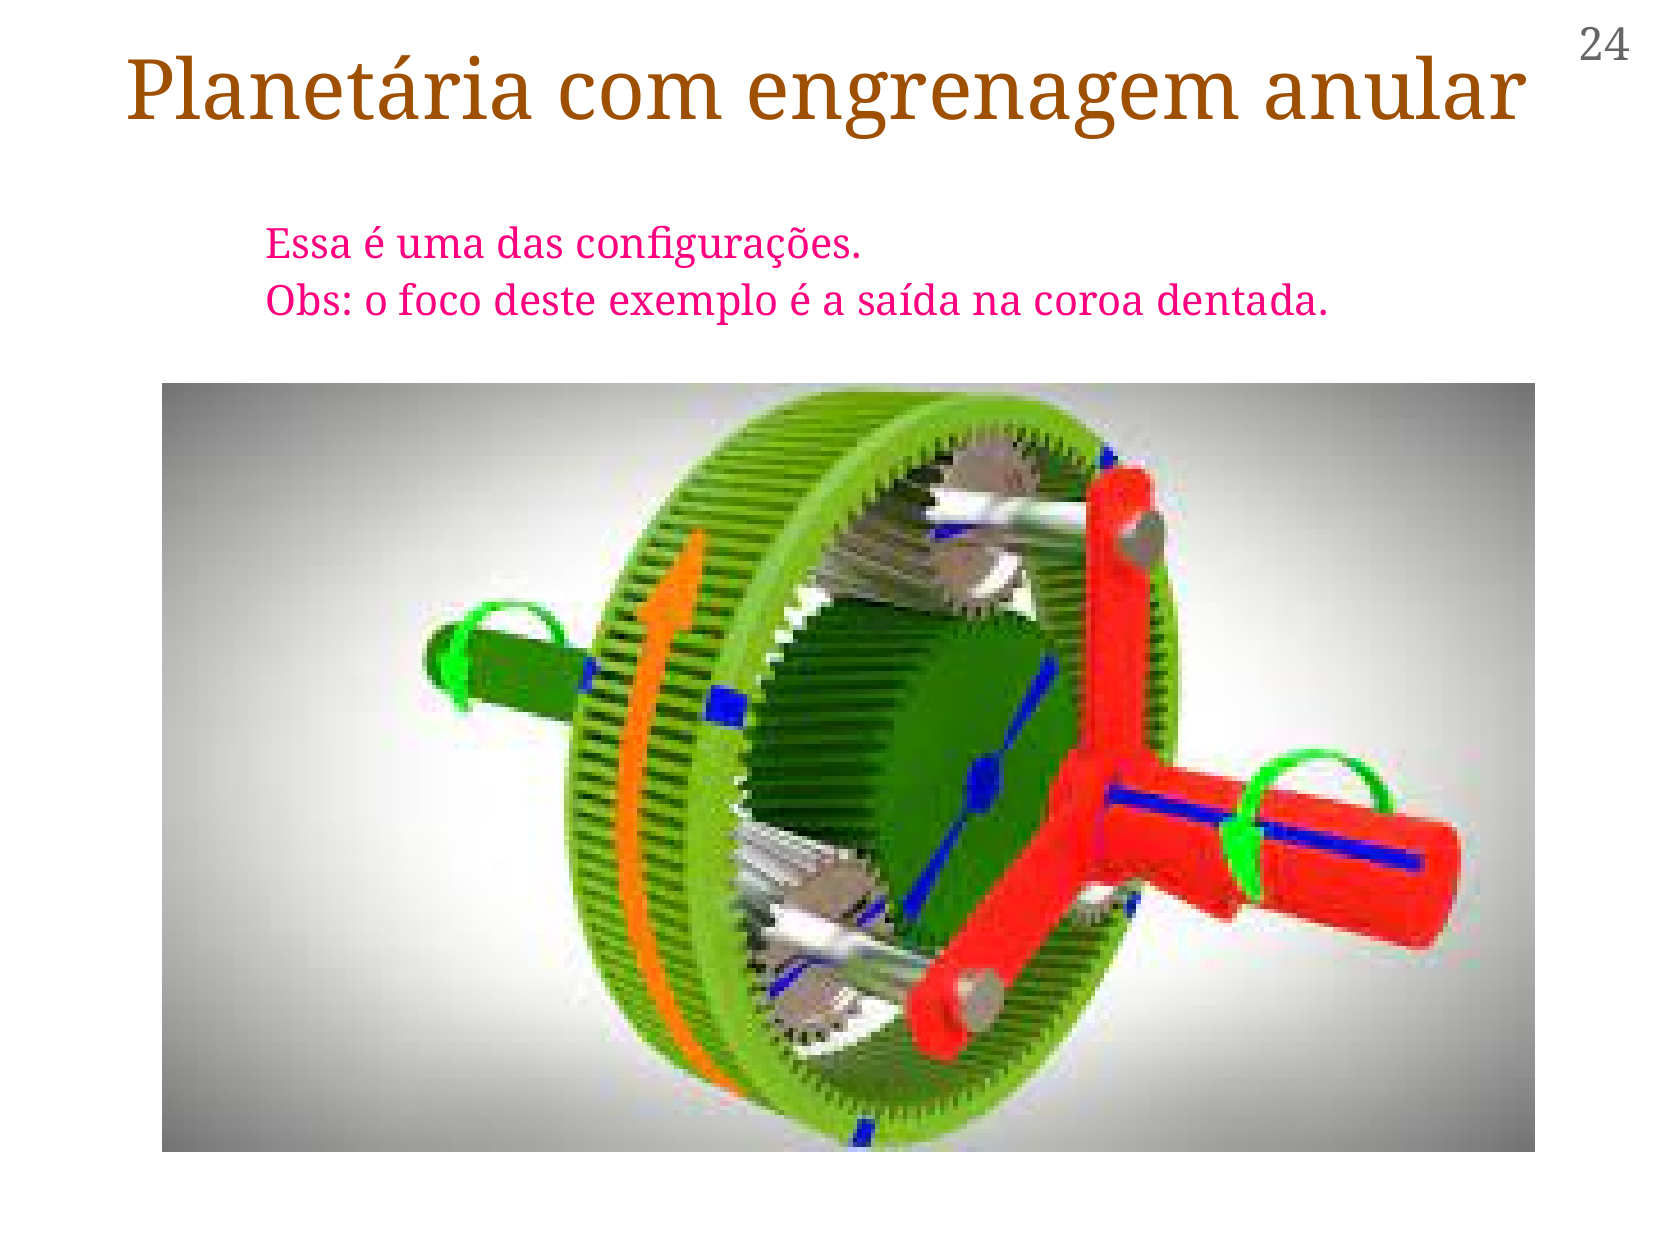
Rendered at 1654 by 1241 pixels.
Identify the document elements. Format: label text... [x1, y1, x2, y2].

picture [162, 383, 1535, 1152]
title Planetária com engrenagem anular [59, 29, 1595, 148]
text_box Essa é uma das configurações. Obs: o foco deste exemplo é a saída na coroa dentada. [250, 206, 1345, 383]
